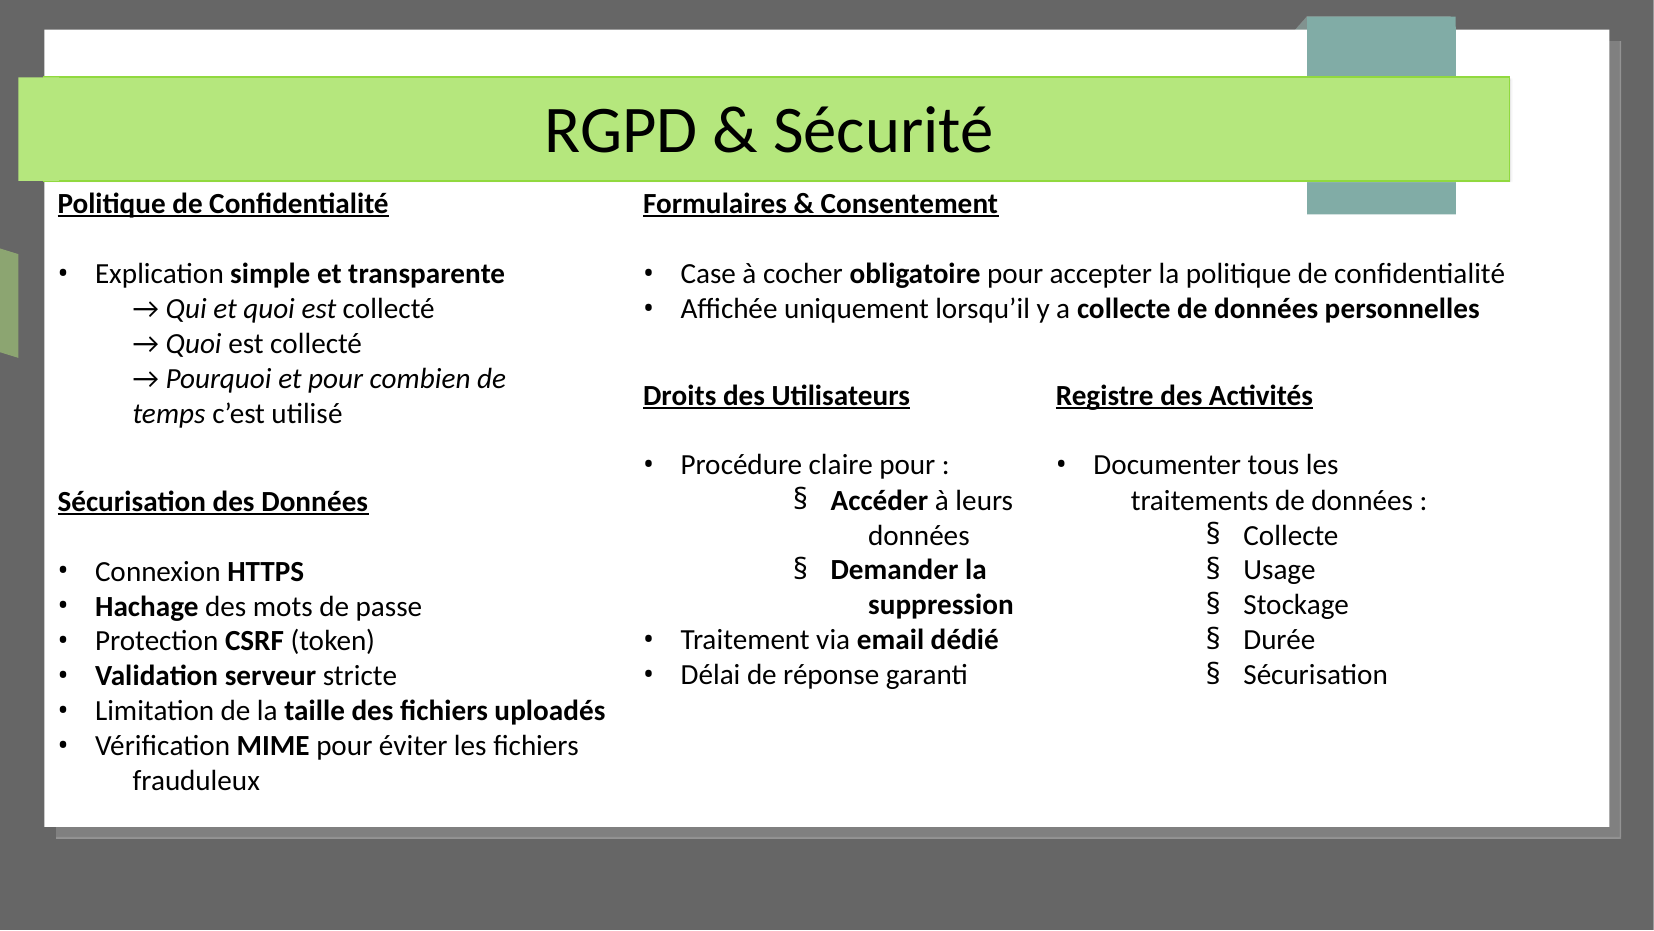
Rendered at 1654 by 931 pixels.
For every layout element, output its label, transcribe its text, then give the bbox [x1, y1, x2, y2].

text_box Droits des Utilisateurs Procédure claire pour : Accéder à leurs données Demander la suppression Traitement via email dédié Délai de réponse garanti [628, 368, 1040, 738]
text_box Politique de Confidentialité Explication simple et transparente → Qui et quoi est collecté → Quoi est collecté → Pourquoi et pour combien de temps c’est utilisé [42, 176, 525, 474]
text_box Formulaires & Consentement Case à cocher obligatoire pour accepter la politique de confidentialité Affichée uniquement lorsqu’il y a collecte de données personnelles [628, 176, 1608, 369]
text_box Sécurisation des Données Connexion HTTPS Hachage des mots de passe Protection CSRF (token) Validation serveur stricte Limitation de la taille des fichiers uploadés Vérification MIME pour éviter les fichiers frauduleux [42, 474, 635, 843]
title RGPD & Sécurité [60, 73, 1479, 178]
text_box Registre des Activités Documenter tous les traitements de données : Collecte Usage Stockage Durée Sécurisation [1040, 368, 1498, 738]
